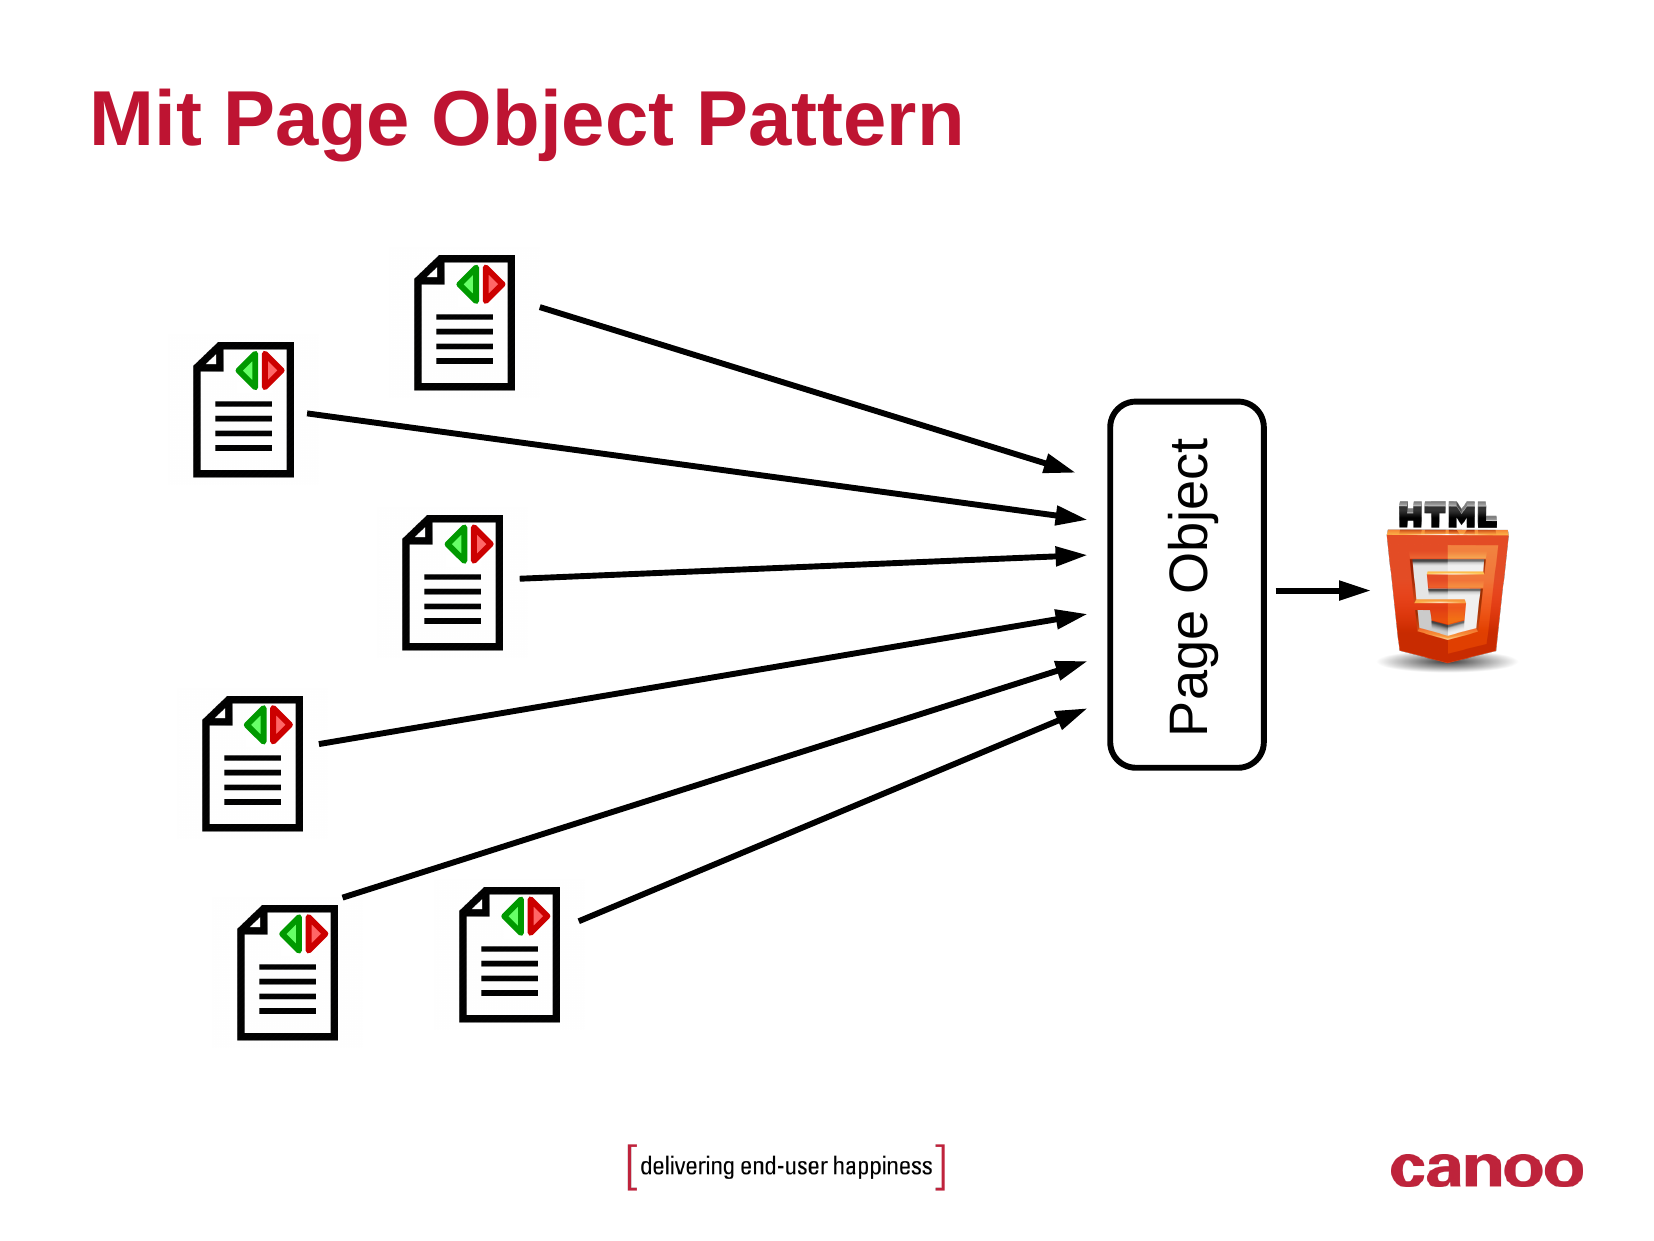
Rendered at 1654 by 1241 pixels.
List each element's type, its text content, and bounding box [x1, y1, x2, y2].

picture [434, 879, 585, 1030]
text_box [457, 267, 503, 308]
text_box [503, 899, 548, 939]
picture [177, 688, 328, 839]
picture [389, 247, 540, 399]
text_box [245, 708, 290, 748]
picture [1391, 1154, 1583, 1187]
picture [621, 1140, 951, 1194]
text_box [237, 353, 282, 394]
picture [1358, 496, 1536, 674]
title Mit Page Object Pattern [75, 60, 1591, 181]
text_box Page Object [1145, 423, 1226, 752]
picture [377, 507, 528, 658]
picture [168, 334, 319, 485]
picture [212, 897, 363, 1048]
text_box [281, 917, 326, 957]
text_box [446, 527, 491, 567]
